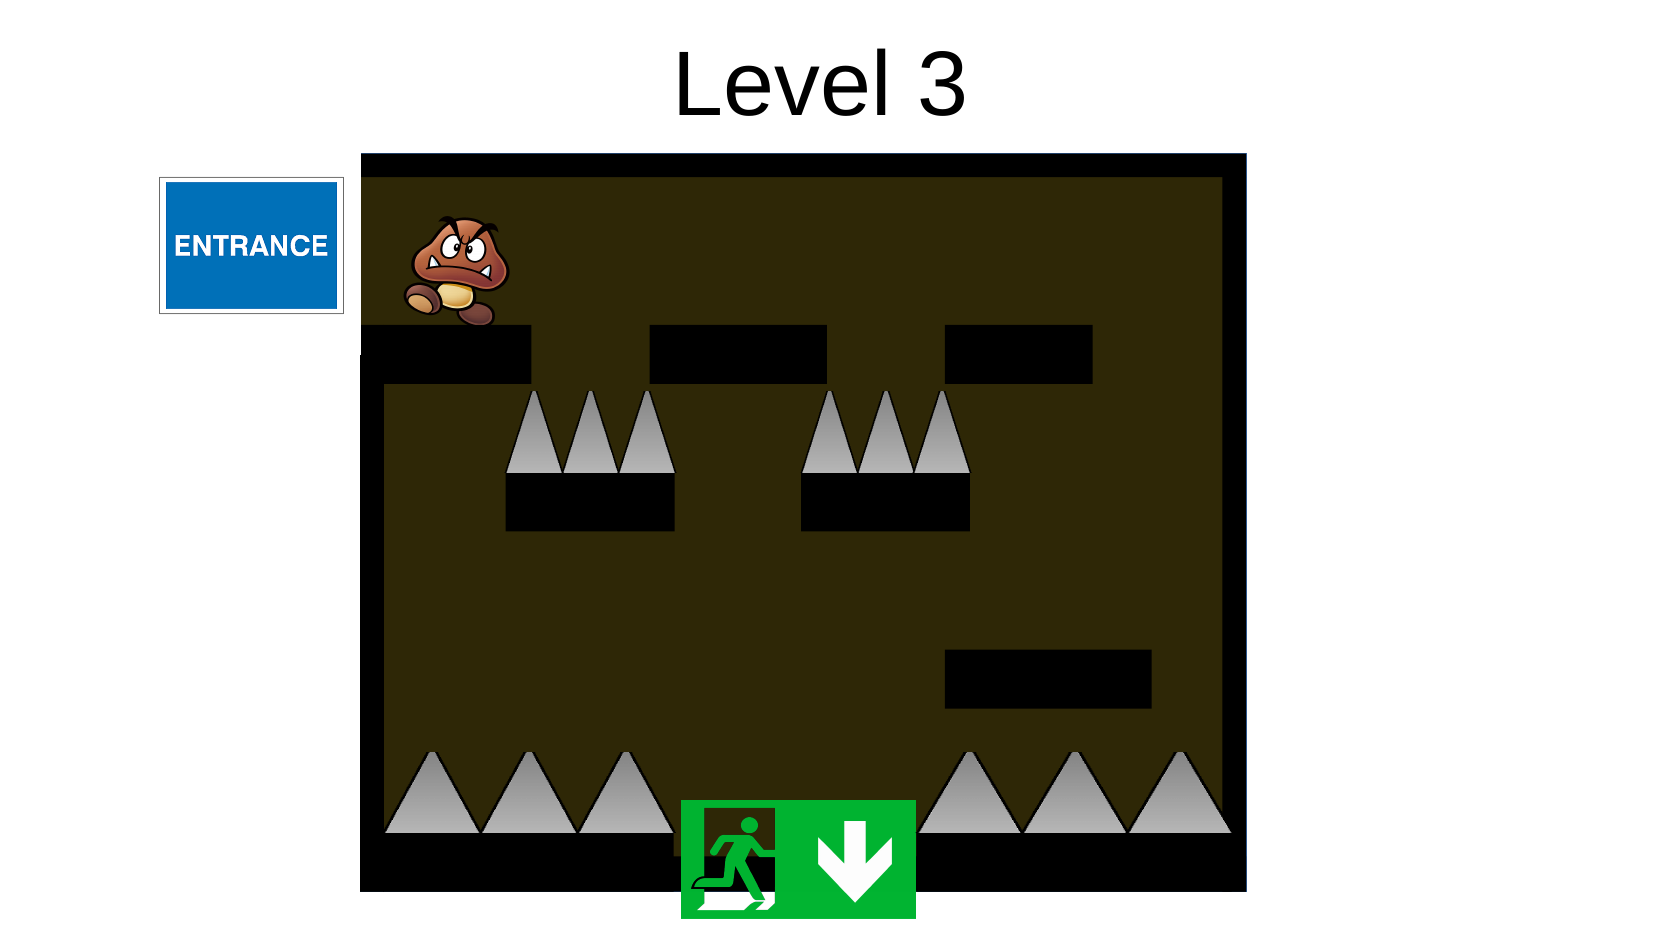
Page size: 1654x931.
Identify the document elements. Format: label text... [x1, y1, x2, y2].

text_box [360, 153, 1247, 892]
picture [501, 391, 680, 473]
picture [376, 752, 1241, 919]
picture [141, 135, 361, 355]
picture [383, 188, 532, 324]
picture [797, 391, 975, 473]
title Level 3 [76, 5, 1565, 162]
